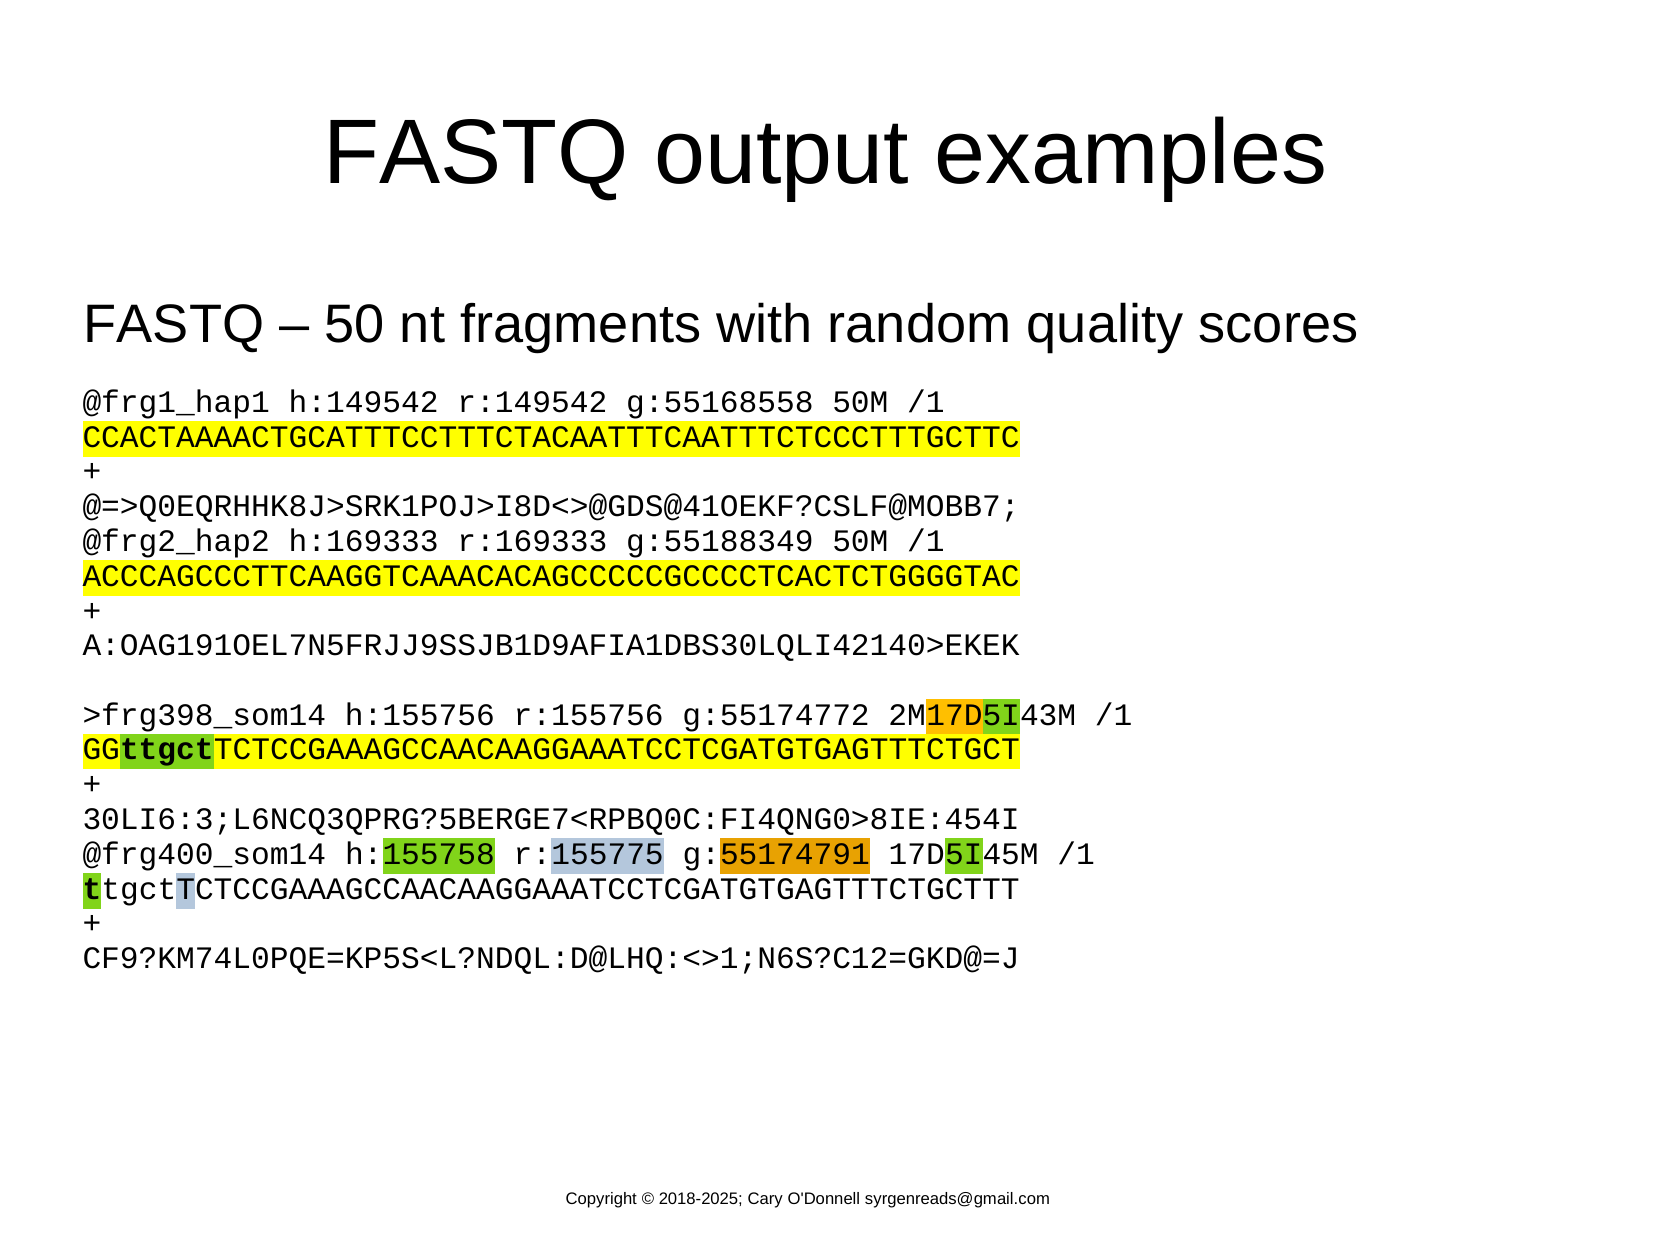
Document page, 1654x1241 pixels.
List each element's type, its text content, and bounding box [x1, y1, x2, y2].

list FASTQ – 50 nt fragments with random quality scores @frg1_hap1 h:149542 r:149542 g:55168558 50M /1 CCACTAAAACTGCATTTCCTTTCTACAATTTCAATTTCTCCCTTTGCTTC + @=>Q0EQRHHK8J>SRK1POJ>I8D<>@GDS@41OEKF?CSLF@MOBB7; @frg2_hap2 h:169333 r:169333 g:55188349 50M /1 ACCCAGCCCTTCAAGGTCAAACACAGCCCCCGCCCCTCACTCTGGGGTAC + A:OAG191OEL7N5FRJJ9SSJB1D9AFIA1DBS30LQLI42140>EKEK >frg398_som14 h:155756 r:155756 g:55174772 2M17D5I43M /1 GGttgctTCTCCGAAAGCCAACAAGGAAATCCTCGATGTGAGTTTCTGCT + 30LI6:3;L6NCQ3QPRG?5BERGE7<RPBQ0C:FI4QNG0>8IE:454I @frg400_som14 h:155758 r:155775 g:55174791 17D5I45M /1 ttgctTCTCCGAAAGCCAACAAGGAAATCCTCGATGTGAGTTTCTGCTTT + CF9?KM74L0PQE=KP5S<L?NDQL:D@LHQ:<>1;N6S?C12=GKD@=J [82, 290, 1570, 1108]
title FASTQ output examples [82, 49, 1570, 256]
